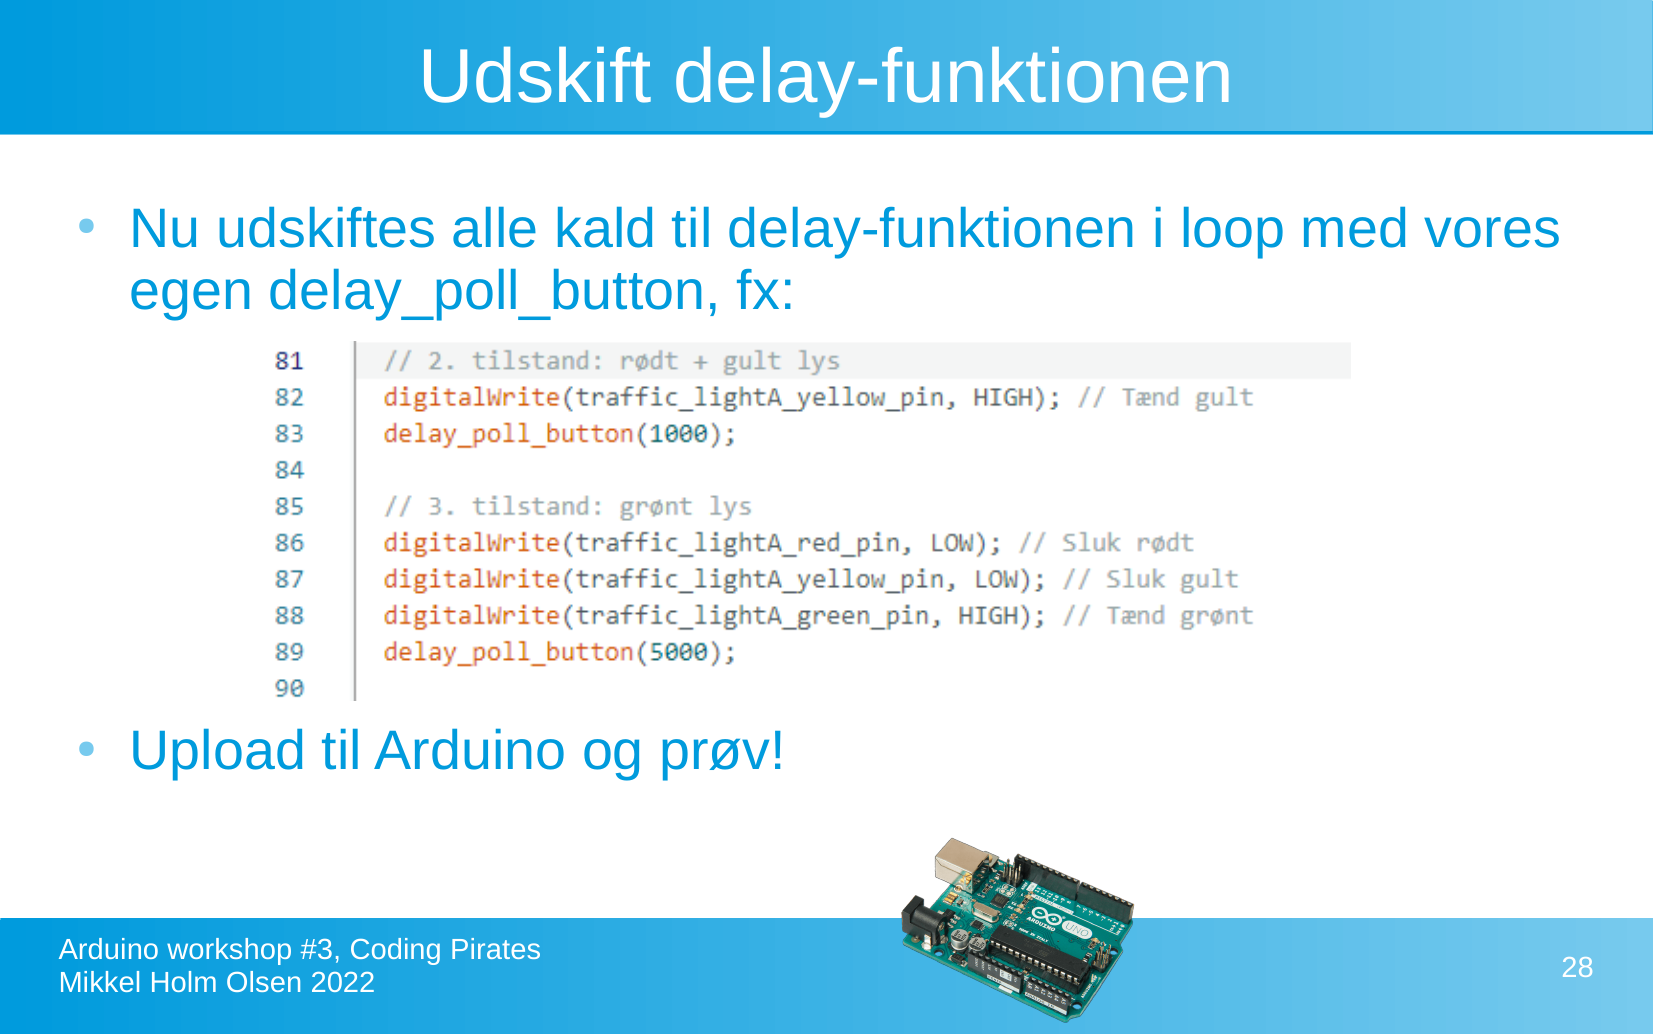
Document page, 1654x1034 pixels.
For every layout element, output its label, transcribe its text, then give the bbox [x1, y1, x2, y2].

picture [251, 341, 1351, 701]
picture [900, 854, 1138, 1024]
title Udskift delay-funktionen [58, 32, 1594, 120]
list Nu udskiftes alle kald til delay-funktionen i loop med vores egen delay_poll_button, fx: Upload til Arduino og prøv! [58, 196, 1594, 854]
